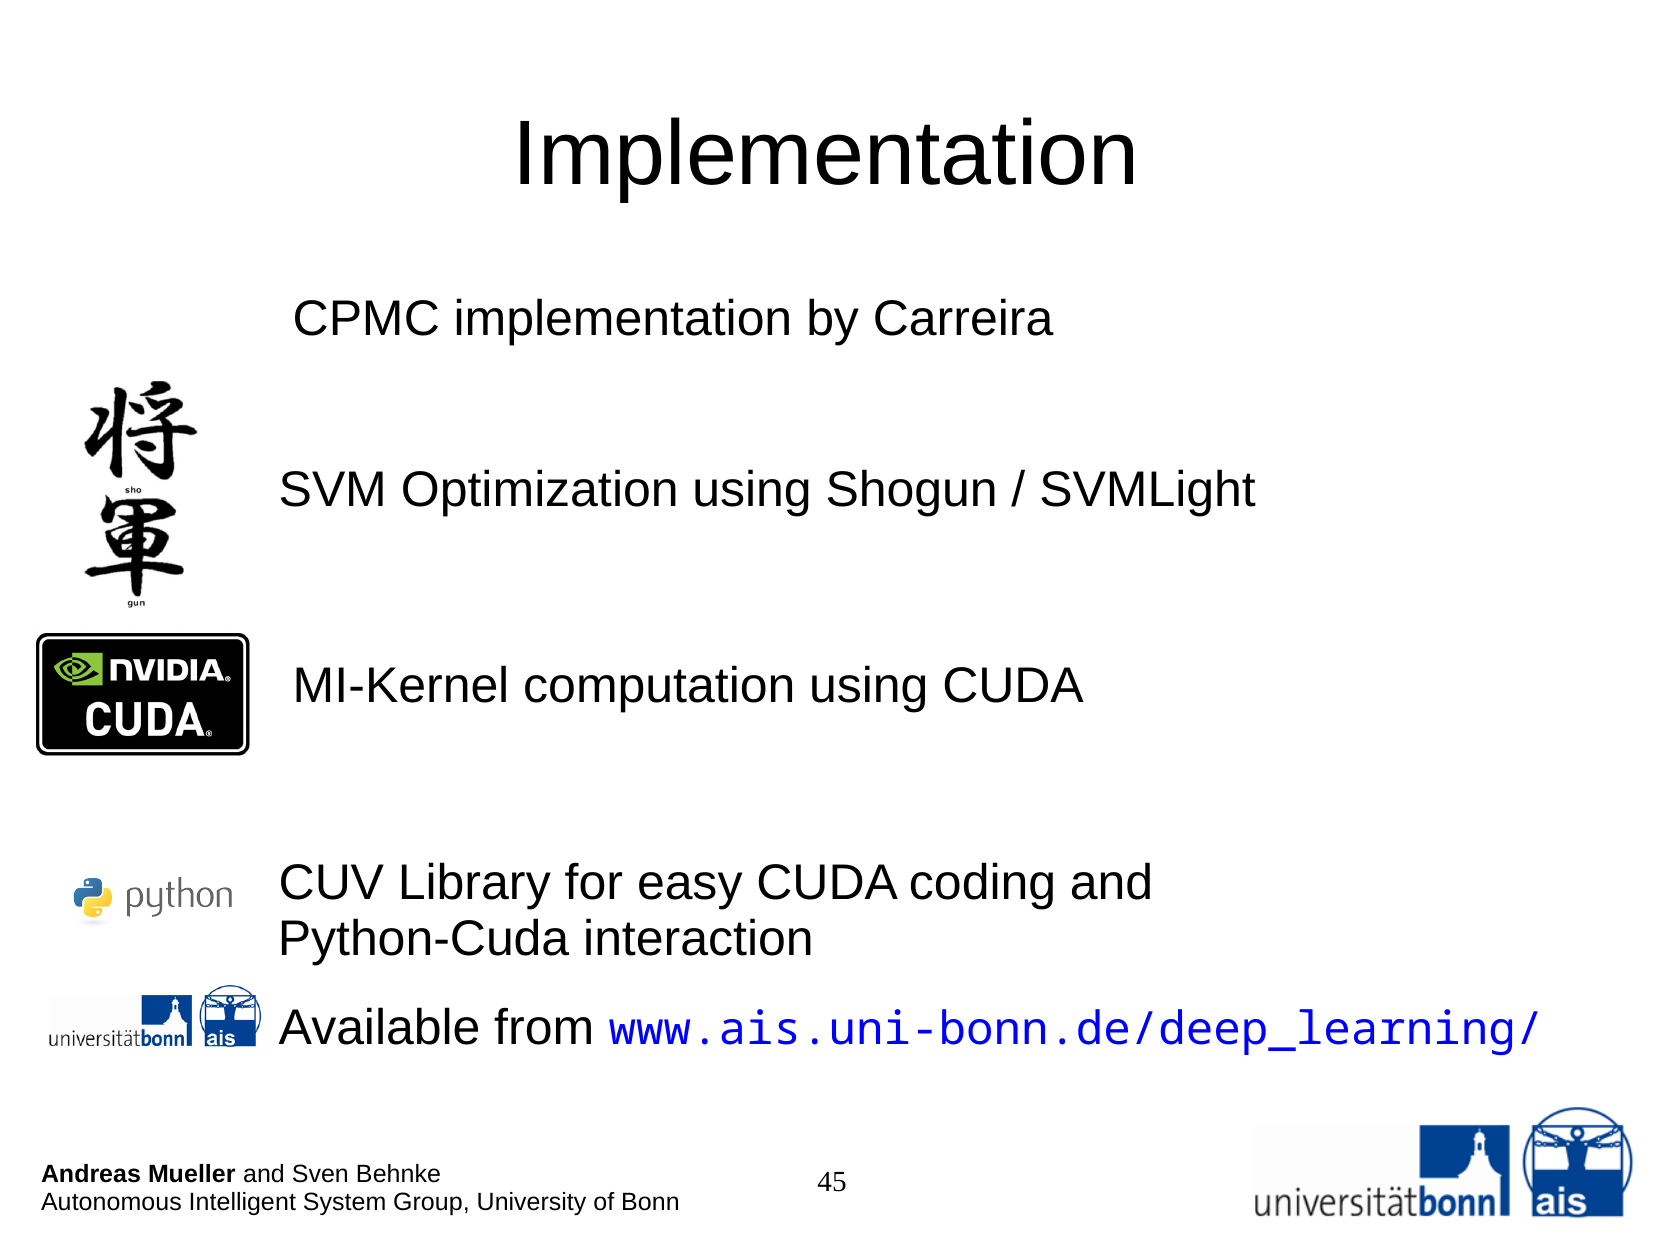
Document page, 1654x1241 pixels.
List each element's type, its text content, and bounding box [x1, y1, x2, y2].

picture [1255, 1106, 1635, 1220]
picture [26, 623, 259, 765]
picture [84, 381, 198, 608]
picture [49, 984, 262, 1048]
picture [46, 866, 255, 938]
title Implementation [82, 49, 1571, 257]
list CPMC implementation by Carreira SVM Optimization using Shogun / SVMLight MI-Kernel computation using CUDA CUV Library for easy CUDA coding and Python-Cuda interaction Available from www.ais.uni-bonn.de/deep_learning/ [82, 290, 1571, 1109]
